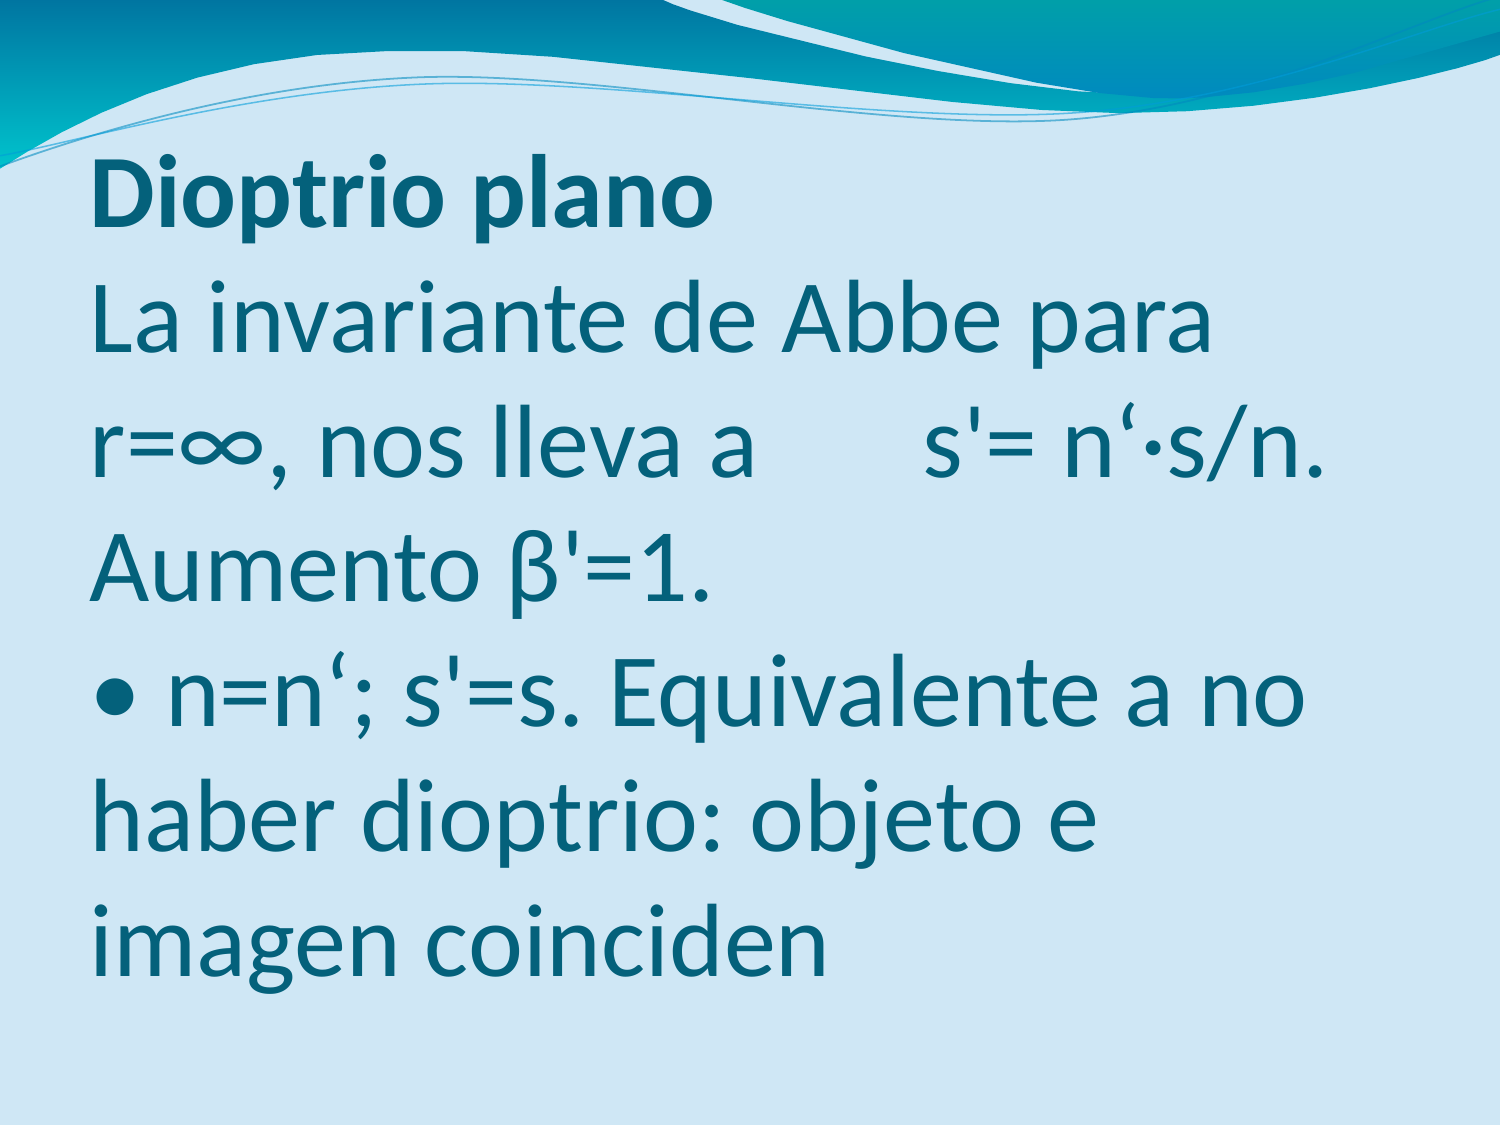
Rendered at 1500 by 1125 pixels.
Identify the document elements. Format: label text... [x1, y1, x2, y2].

title Dioptrio plano La invariante de Abbe para r=∞, nos lleva a s'= n‘·s/n. Aumento β'=1. • n=n‘; s'=s. Equivalente a no haber dioptrio: objeto e imagen coinciden [75, 115, 1438, 1024]
